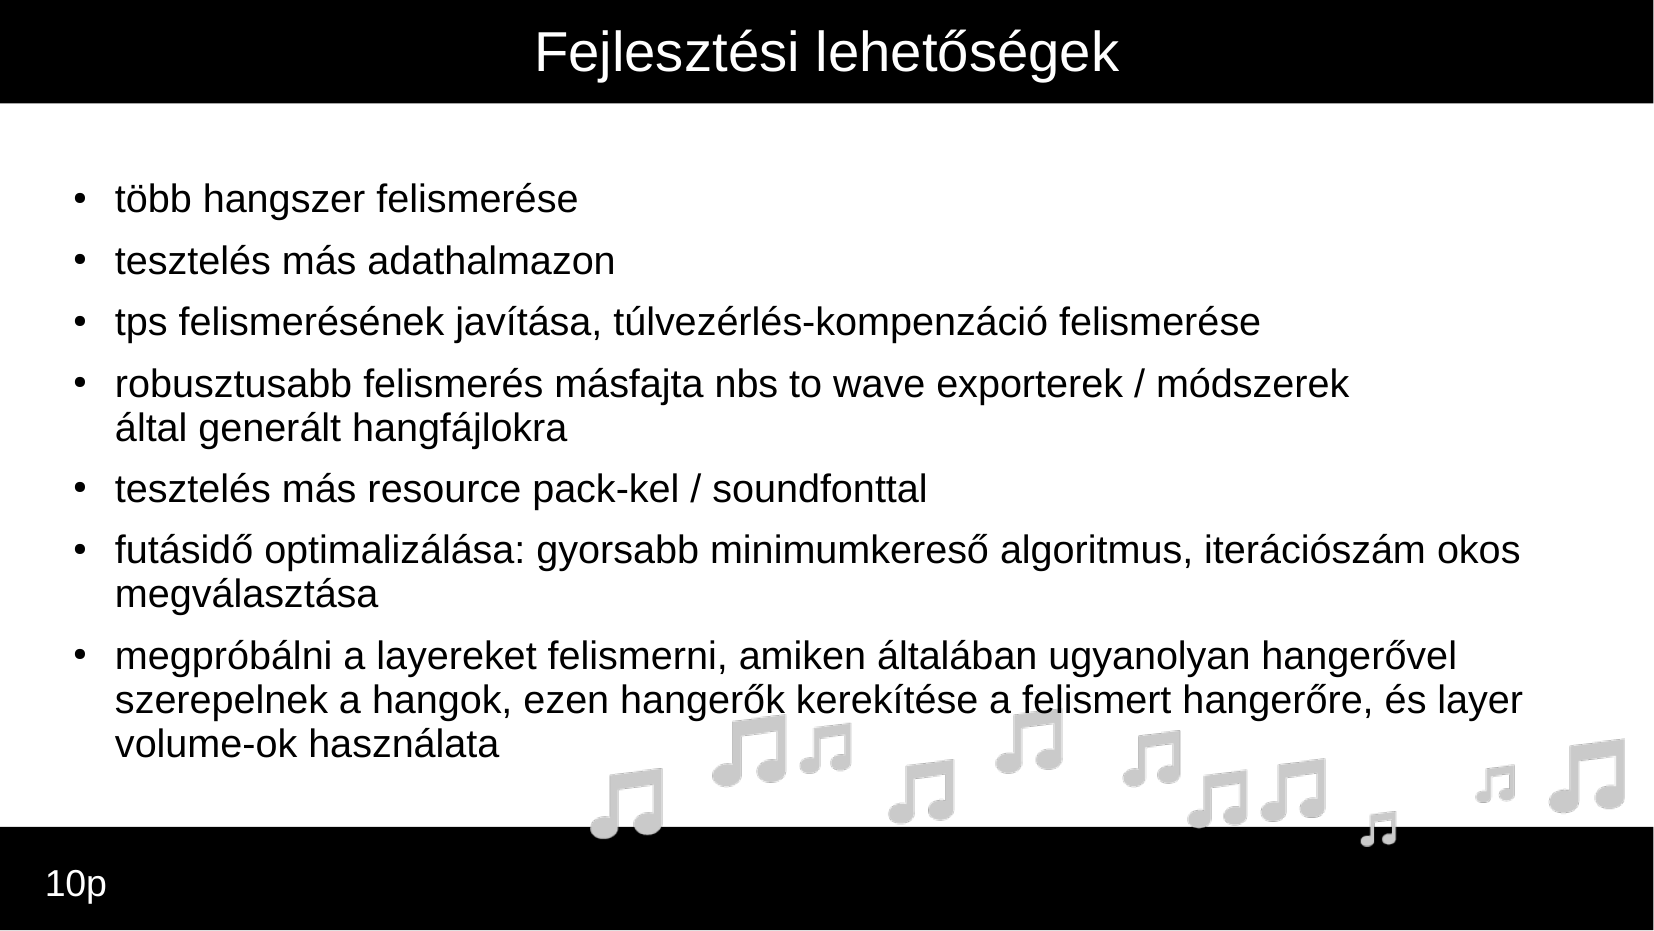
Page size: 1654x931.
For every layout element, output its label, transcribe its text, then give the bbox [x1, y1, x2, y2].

text_box 10p [30, 855, 136, 931]
list több hangszer felismerése tesztelés más adathalmazon tps felismerésének javítása, túlvezérlés-kompenzáció felismerése robusztusabb felismerés másfajta nbs to wave exporterek / módszerek által generált hangfájlokra tesztelés más resource pack-kel / soundfonttal futásidő optimalizálása: gyorsabb minimumkereső algoritmus, iterációszám okos megválasztása megpróbálni a layereket felismerni, amiken általában ugyanolyan hangerővel szerepelnek a hangok, ezen hangerők kerekítése a felismert hangerőre, és layer volume-ok használata [59, 177, 1595, 768]
title Fejlesztési lehetőségek [59, 6, 1595, 98]
